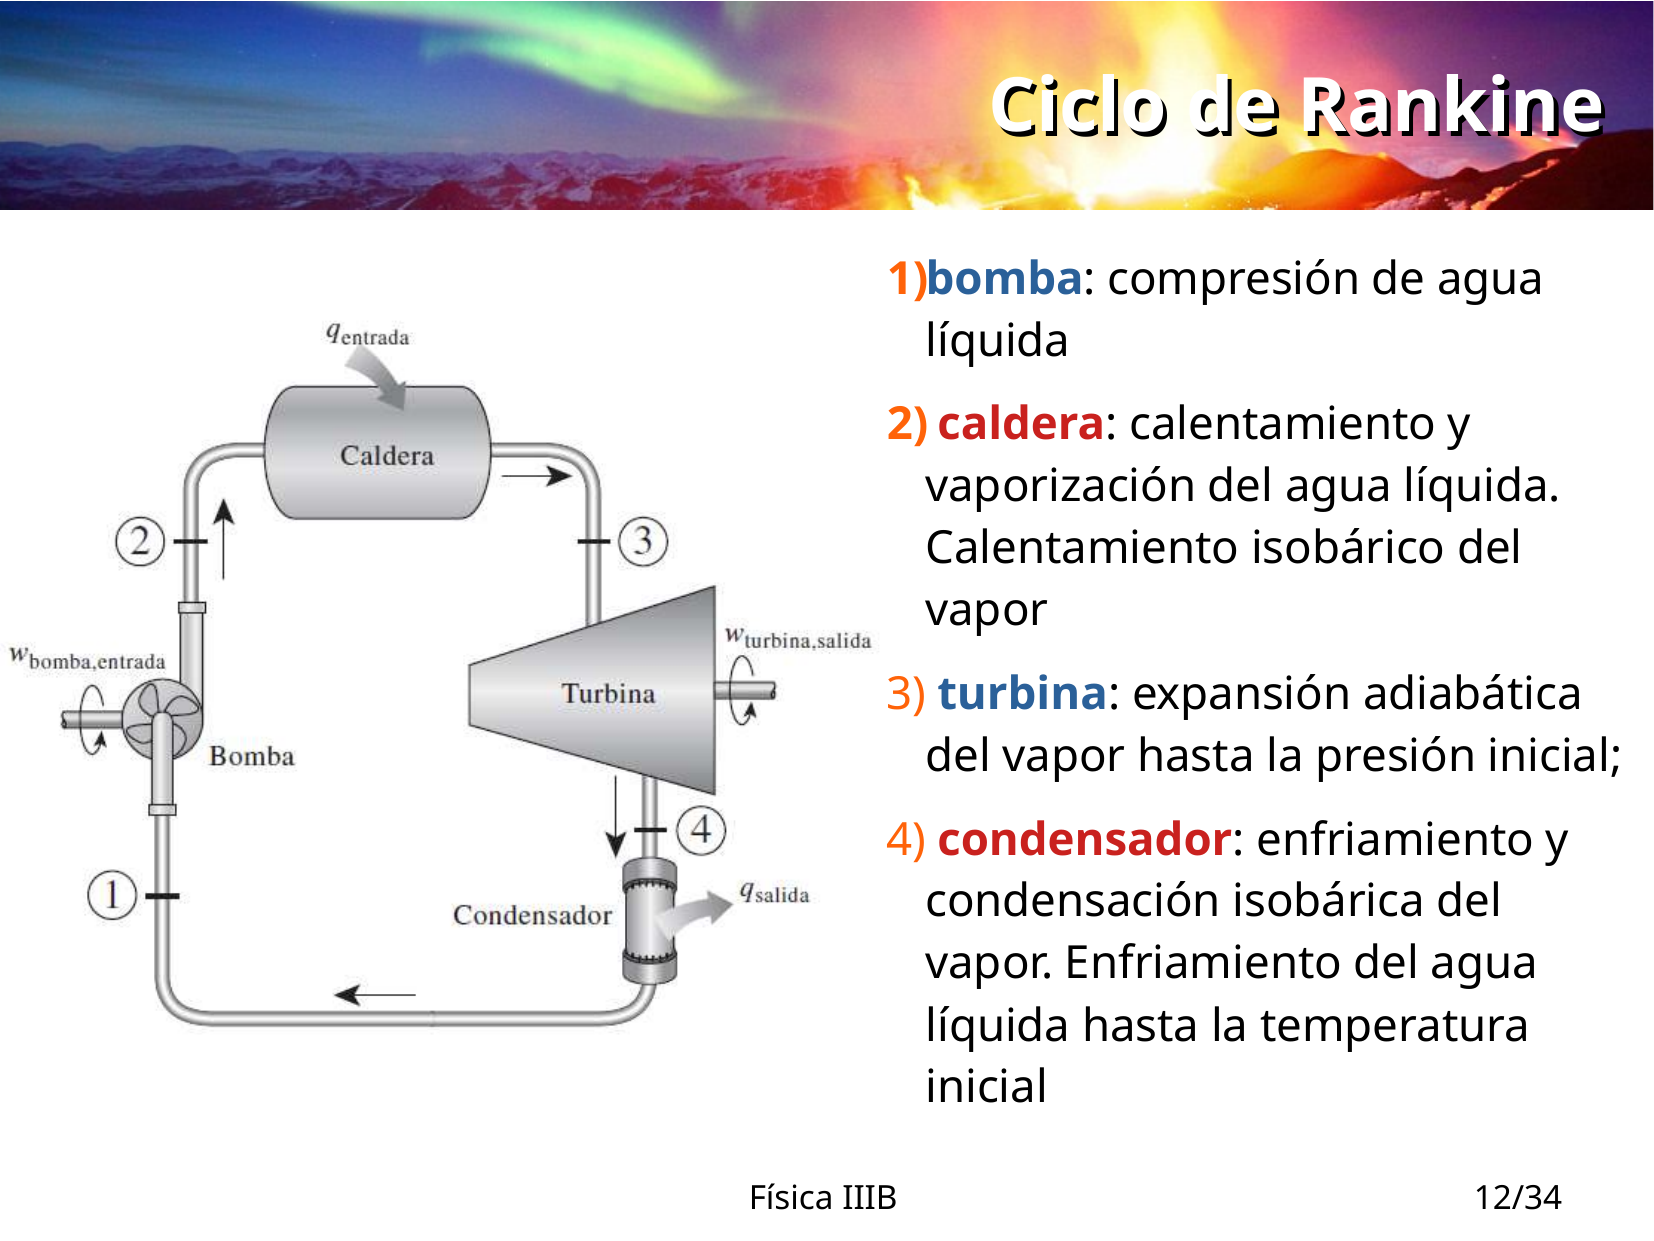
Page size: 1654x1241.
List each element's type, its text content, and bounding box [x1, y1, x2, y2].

picture [0, 1, 1654, 210]
title Ciclo de Rankine [45, 15, 1606, 191]
list bomba: compresión de agua líquida caldera: calentamiento y vaporización del agua líquida. Calentamiento isobárico del vapor turbina: expansión adiabática del vapor hasta la presión inicial; condensador: enfriamiento y condensación isobárica del vapor. Enfriamiento del agua líquida hasta la temperatura inicial [873, 245, 1636, 1146]
picture [0, 309, 873, 1060]
